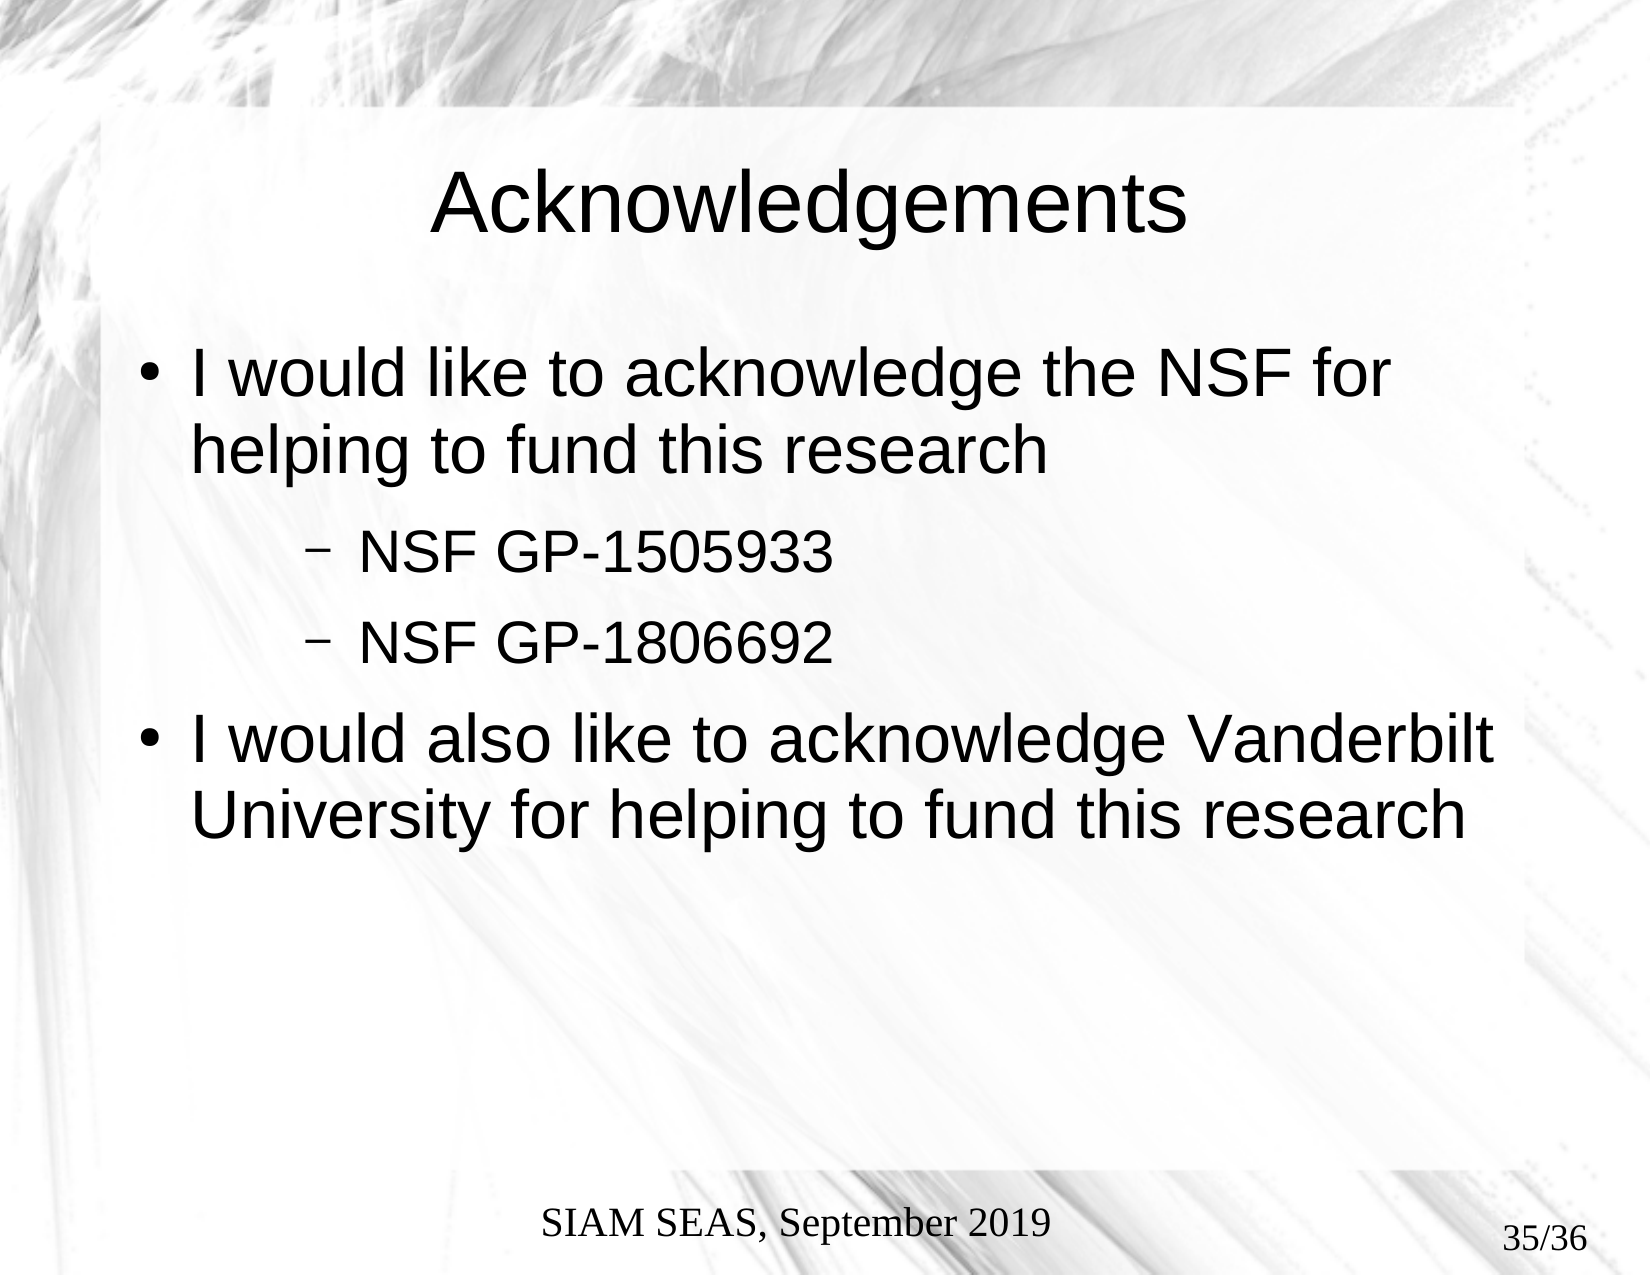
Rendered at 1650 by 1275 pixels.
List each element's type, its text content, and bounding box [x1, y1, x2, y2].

list I would like to acknowledge the NSF for helping to fund this research NSF GP-1505933 NSF GP-1806692 I would also like to acknowledge Vanderbilt University for helping to fund this research [120, 334, 1501, 1144]
picture [0, 0, 1650, 1275]
title Acknowledgements [117, 115, 1503, 288]
